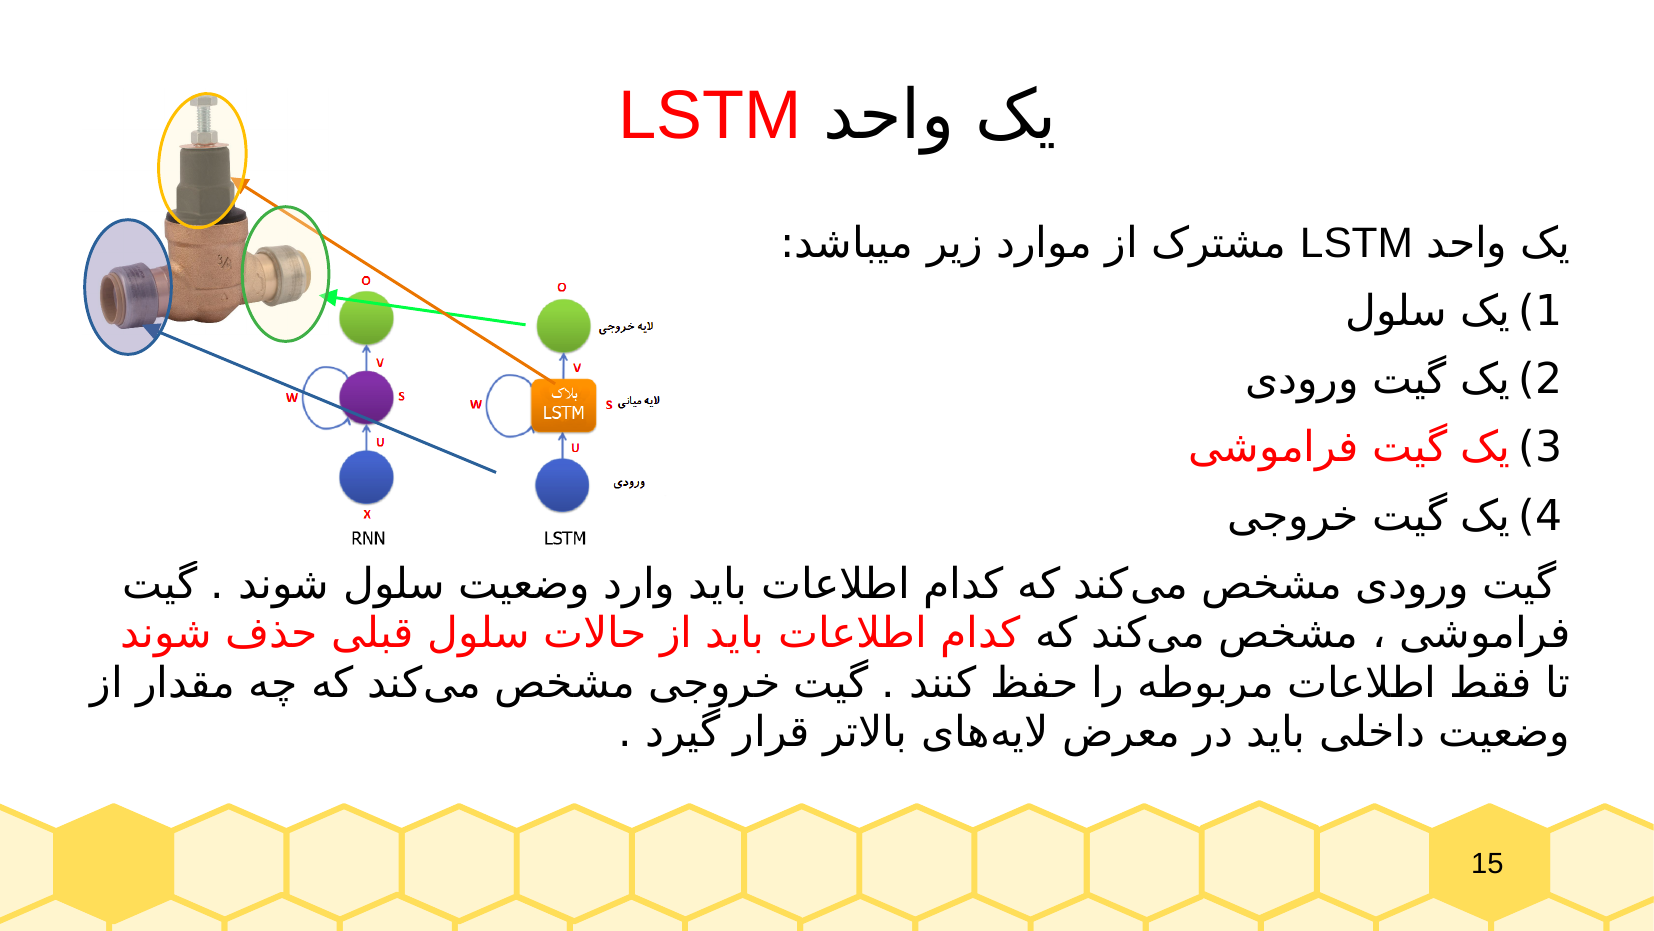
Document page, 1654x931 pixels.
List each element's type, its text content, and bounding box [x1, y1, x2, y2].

text_box [242, 206, 329, 342]
picture [82, 88, 703, 562]
text_box [158, 93, 247, 228]
title یک واحد LSTM [82, 37, 1571, 193]
picture [323, 239, 434, 310]
list یک واحد LSTM مشترک از موارد زیر میباشد: یک سلول یک گیت ورودی یک گیت فراموشی یک گیت خروجی گیت ورودی مشخص می‌کند که کدام اطلاعات باید وارد وضعیت سلول شوند . گیت فراموشی ، مشخص می‌کند که کدام اطلاعات باید از حالات سلول قبلی حذف شوند تا فقط اطلاعات مربوطه را حفظ کنند . گیت خروجی مشخص می‌کند که چه مقدار از وضعیت داخلی باید در معرض لایه‌های بالاتر قرار گیرد . [82, 217, 1571, 758]
text_box [84, 219, 172, 355]
